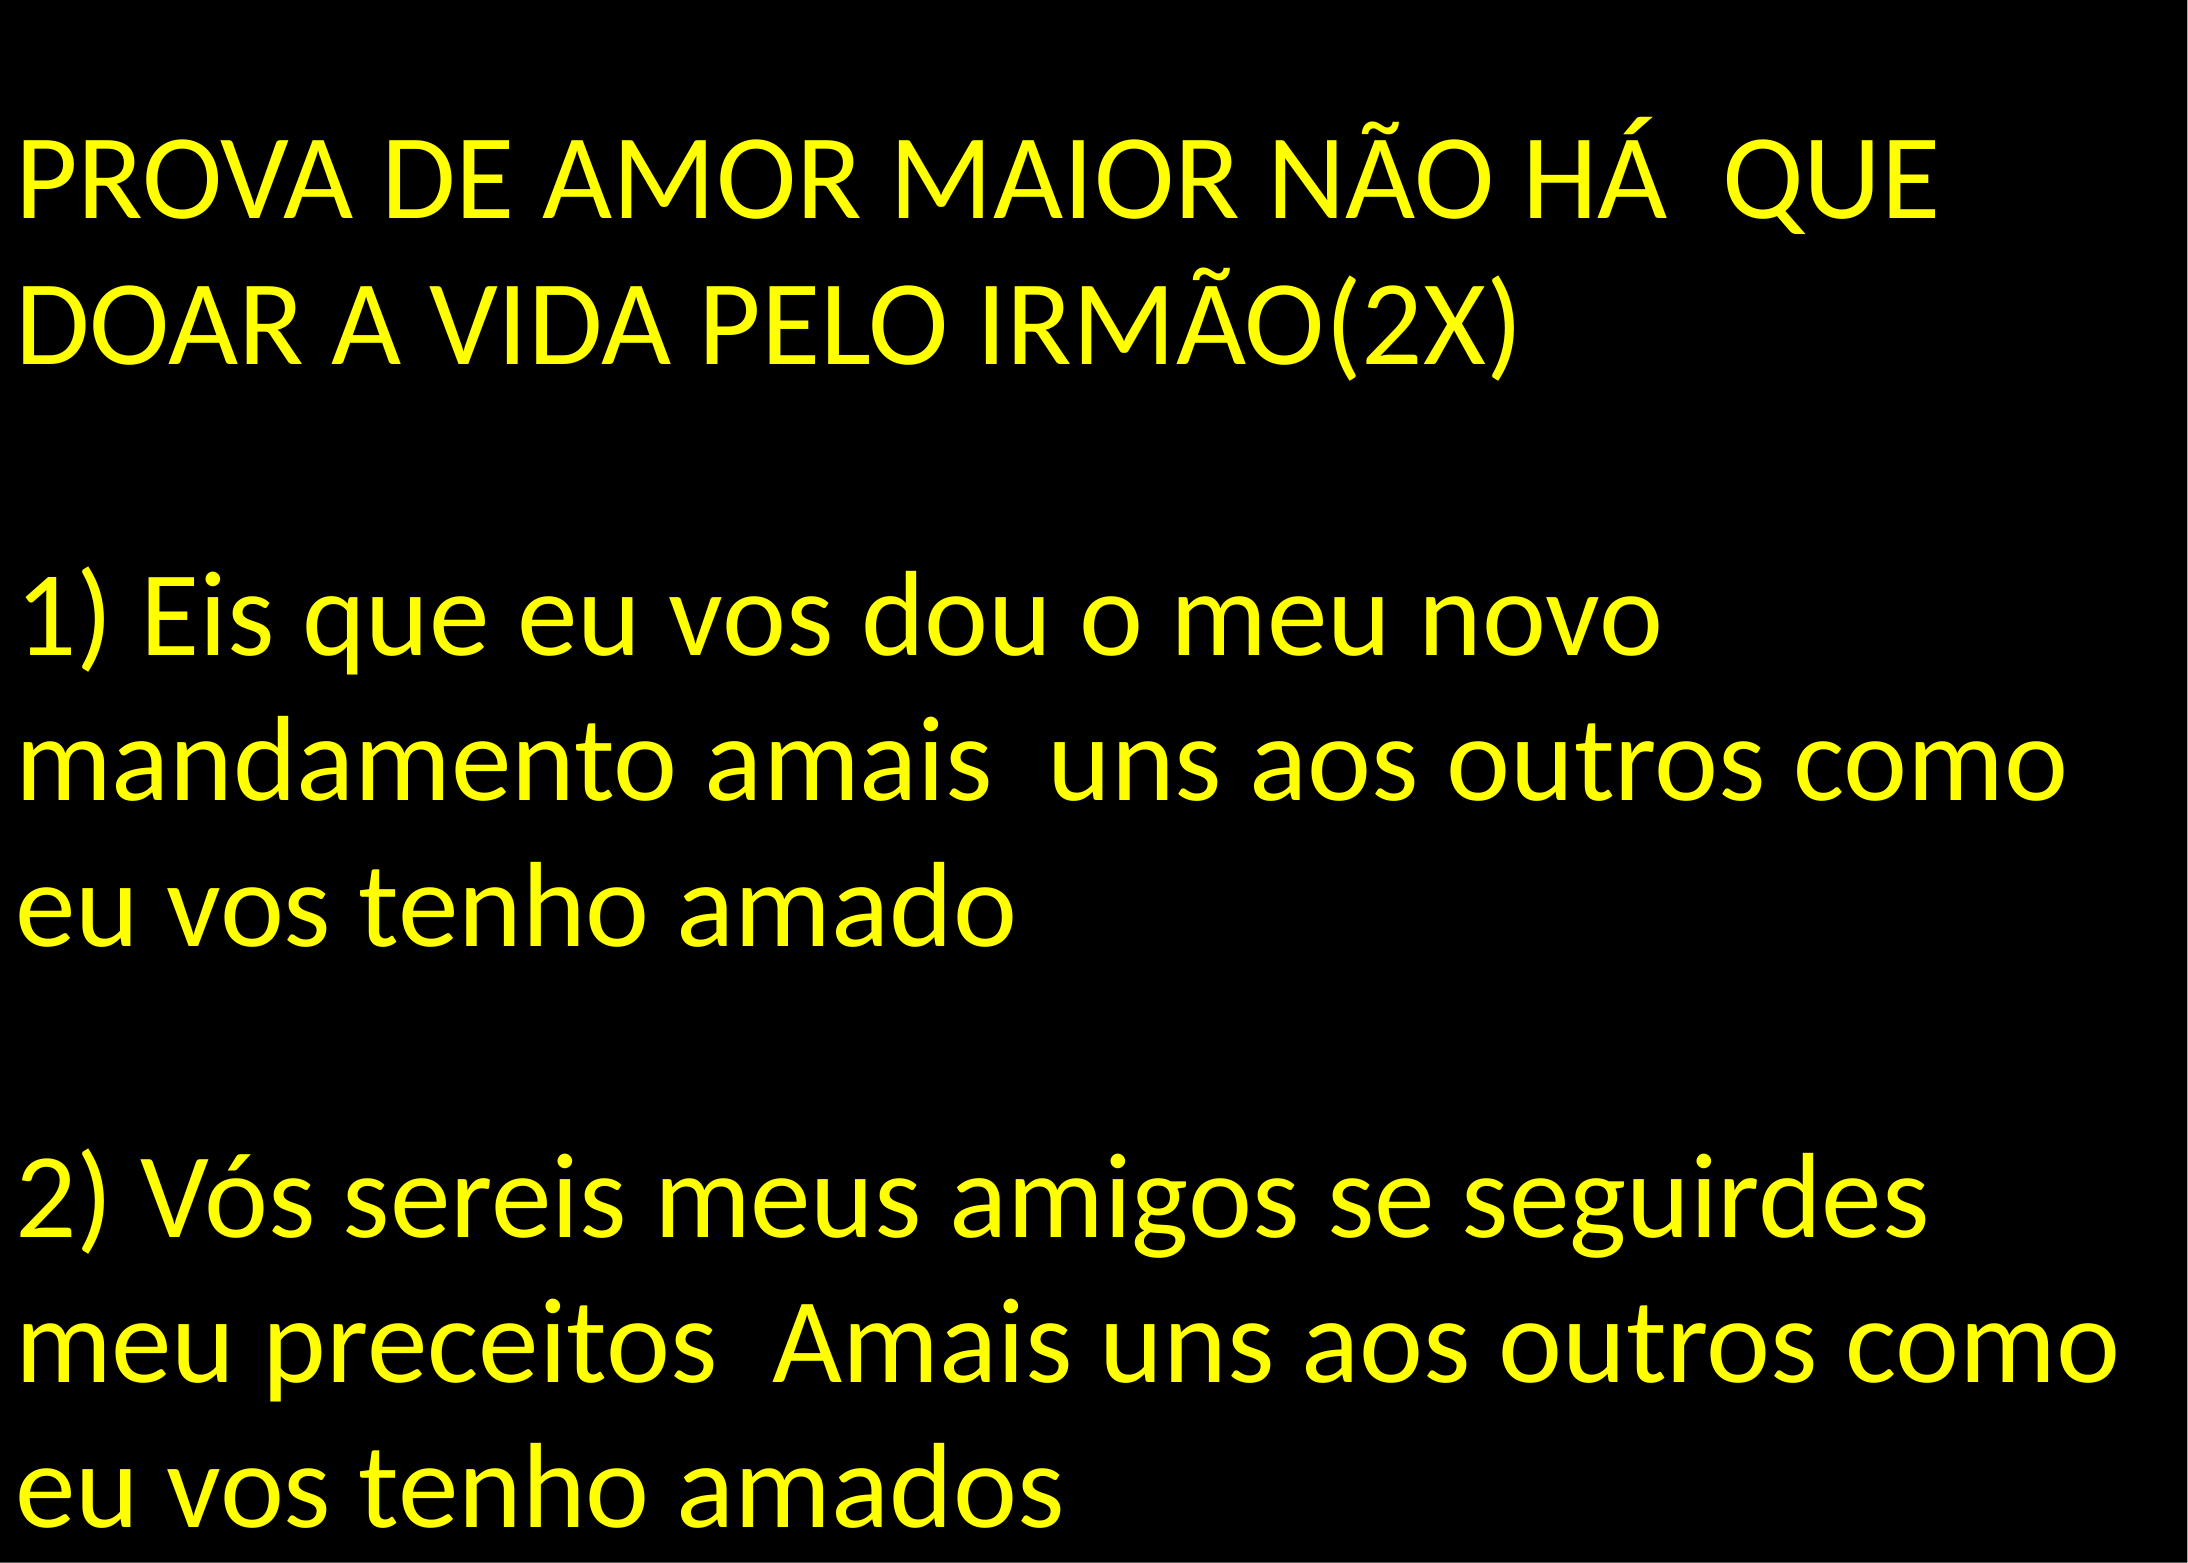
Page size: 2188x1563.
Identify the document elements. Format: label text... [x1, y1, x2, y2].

title PROVA DE AMOR MAIOR NÃO HÁ QUE DOAR A VIDA PELO IRMÃO(2X) 1) Eis que eu vos dou o meu novo mandamento amais uns aos outros como eu vos tenho amado 2) Vós sereis meus amigos se seguirdes meu preceitos Amais uns aos outros como eu vos tenho amados [0, 0, 2188, 1563]
